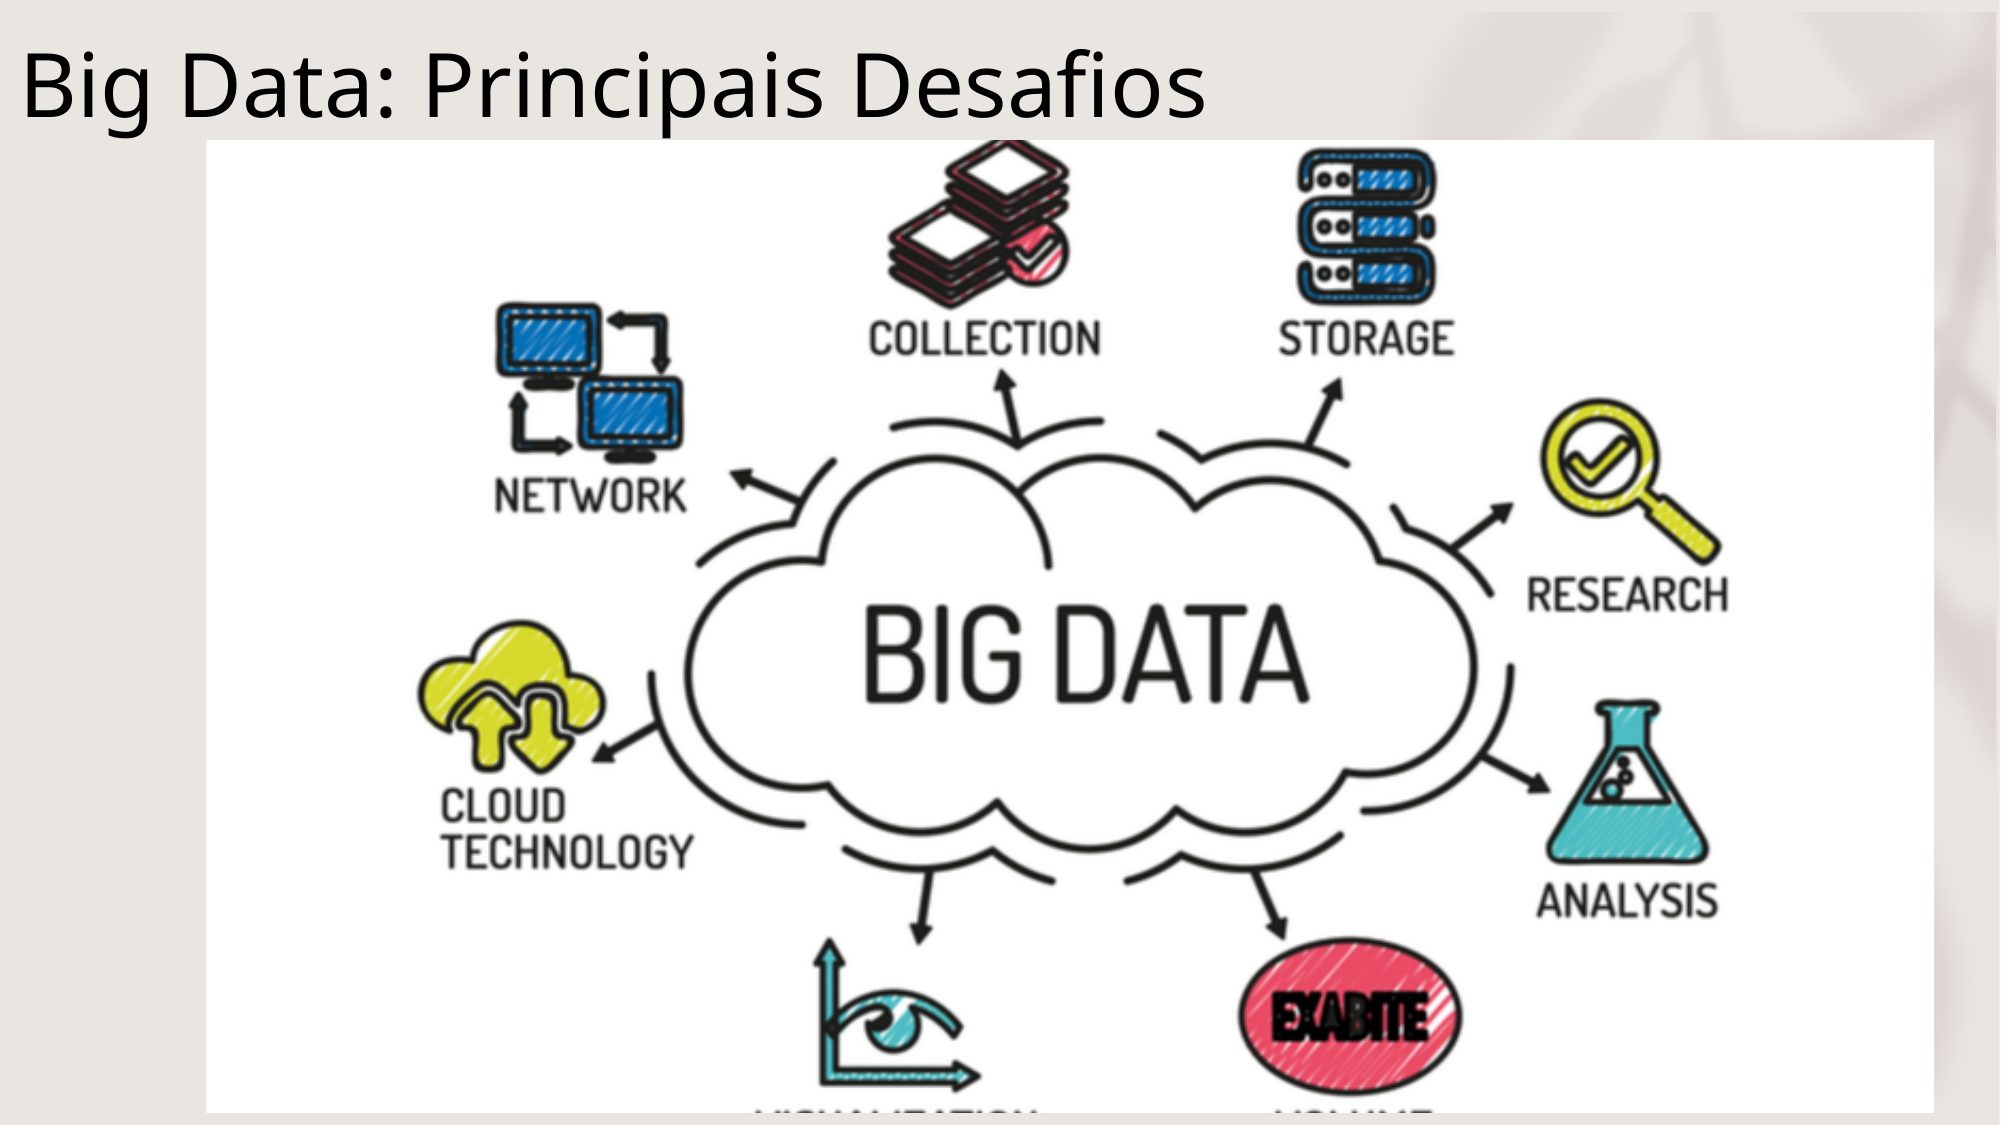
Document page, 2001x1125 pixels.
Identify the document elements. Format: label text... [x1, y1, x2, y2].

text_box Big Data: Principais Desafios [4, 33, 1229, 155]
picture [206, 12, 1996, 1125]
text_box [0, 0, 2000, 1125]
